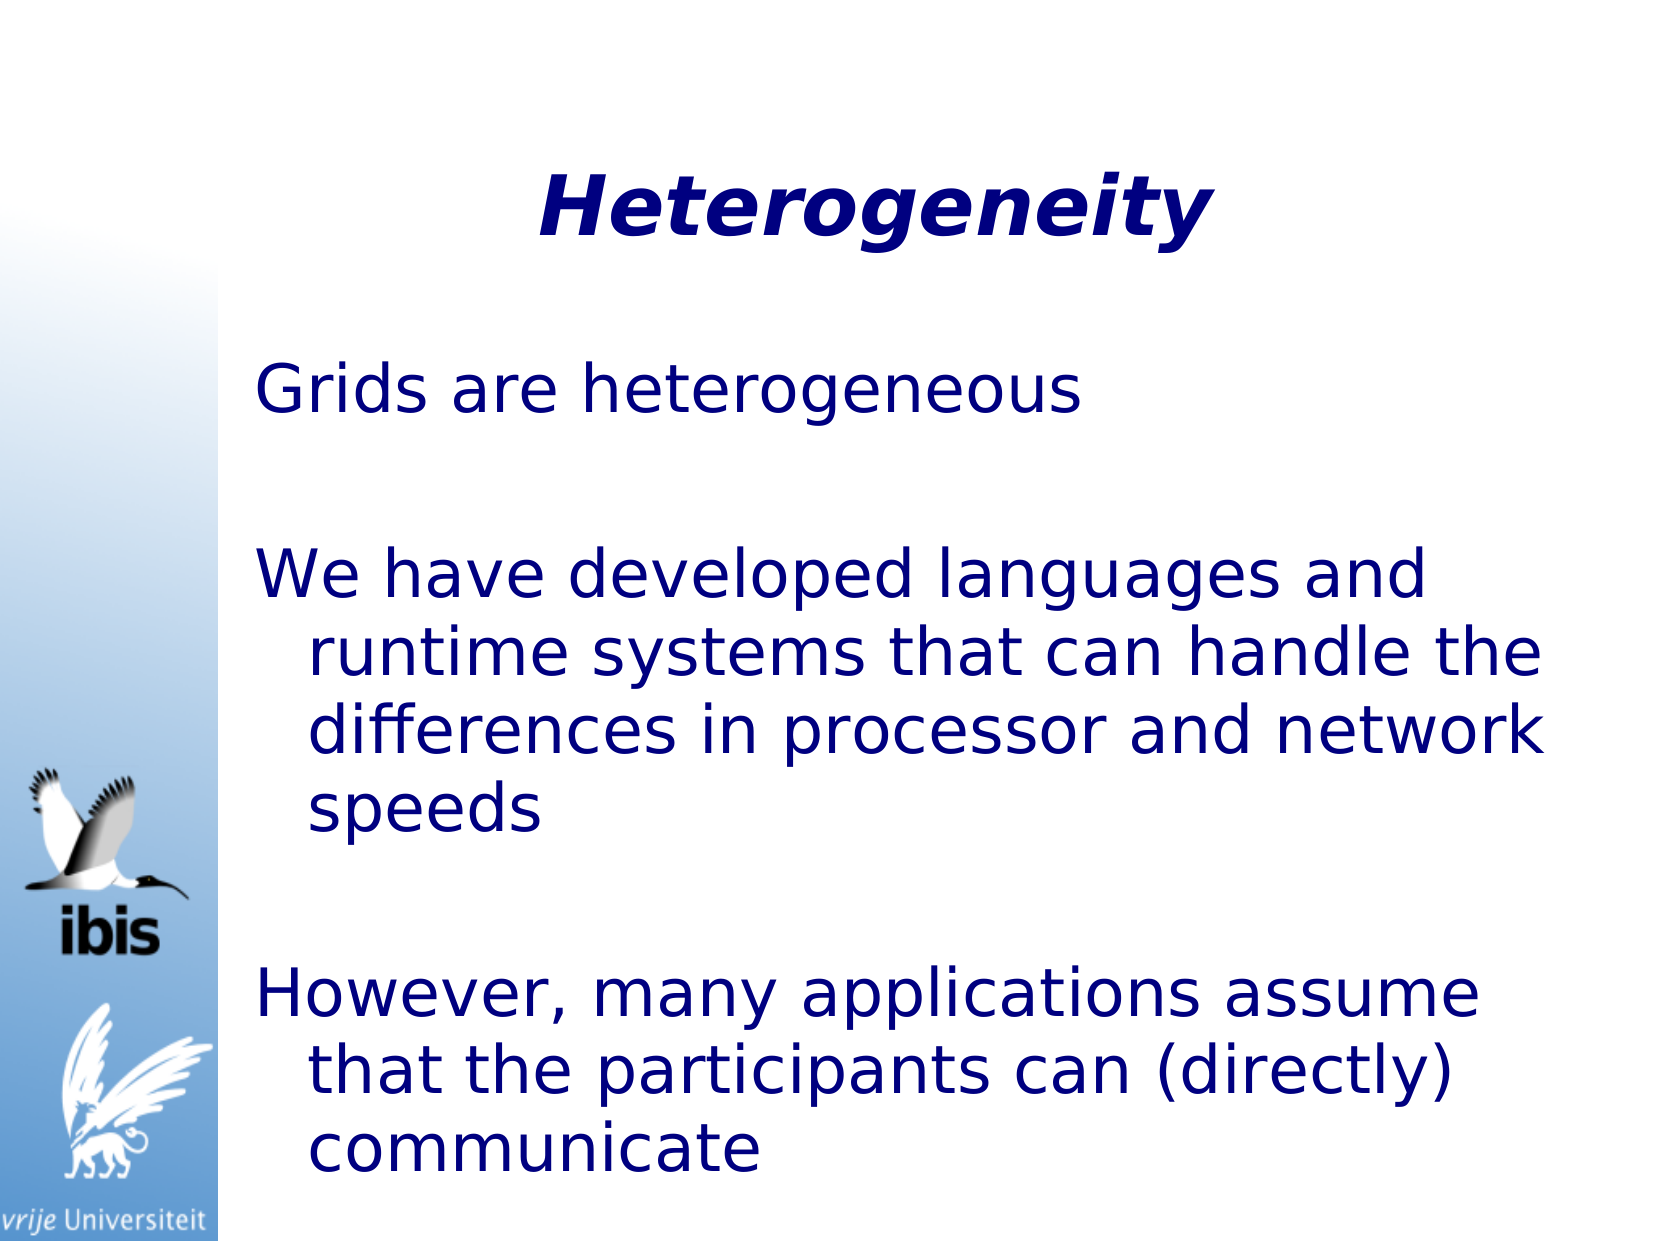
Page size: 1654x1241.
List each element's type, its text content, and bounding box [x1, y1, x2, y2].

list Grids are heterogeneous We have developed languages and runtime systems that can handle the differences in processor and network speeds However, many applications assume that the participants can (directly) communicate [236, 350, 1618, 1202]
picture [0, 0, 218, 1241]
title Heterogeneity [219, 102, 1534, 311]
